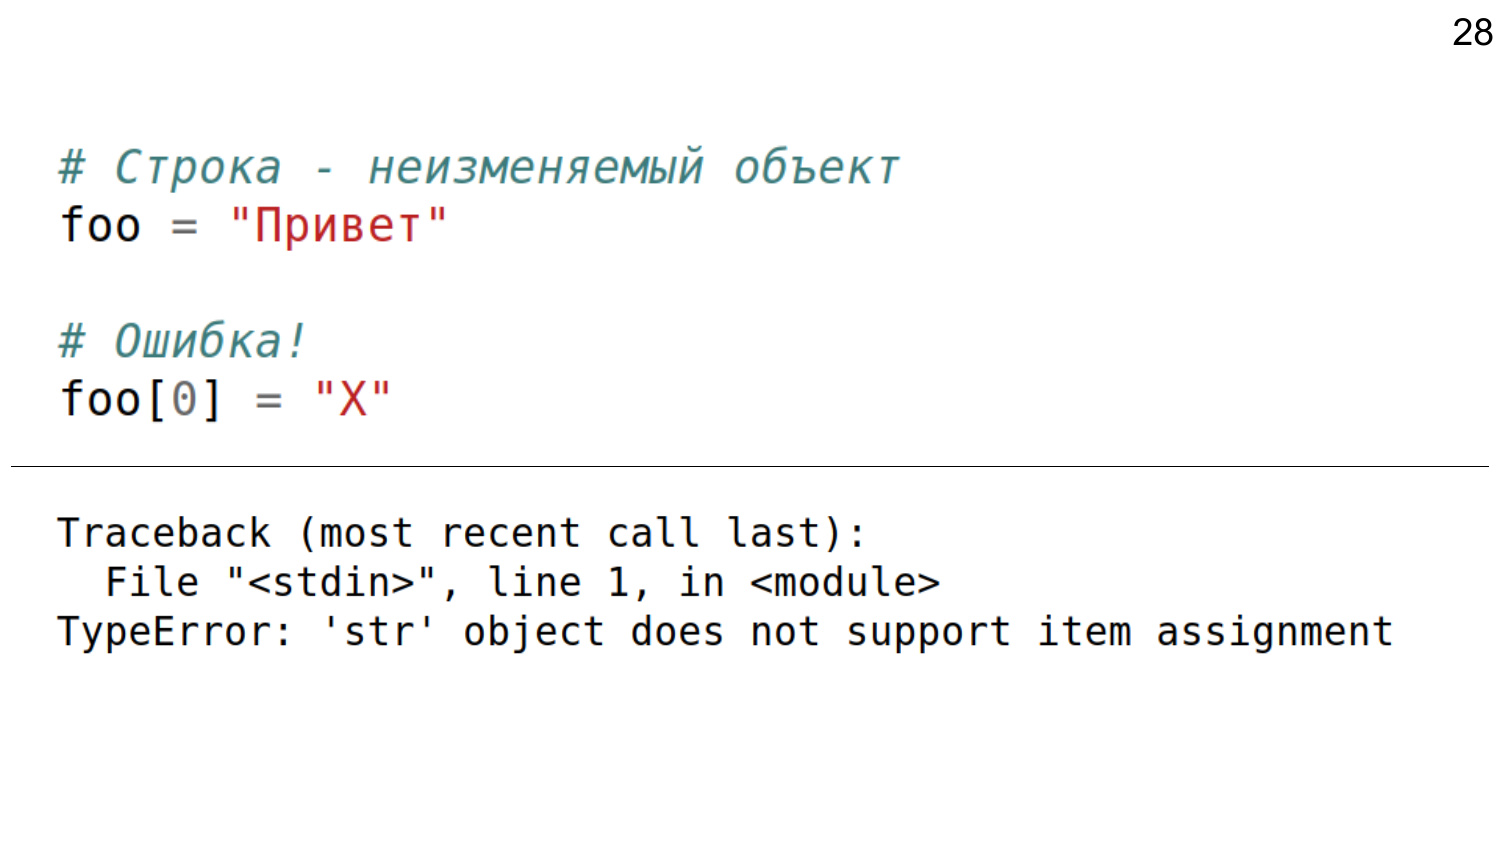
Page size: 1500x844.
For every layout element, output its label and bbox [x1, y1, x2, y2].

picture [47, 503, 1403, 672]
picture [47, 135, 913, 436]
